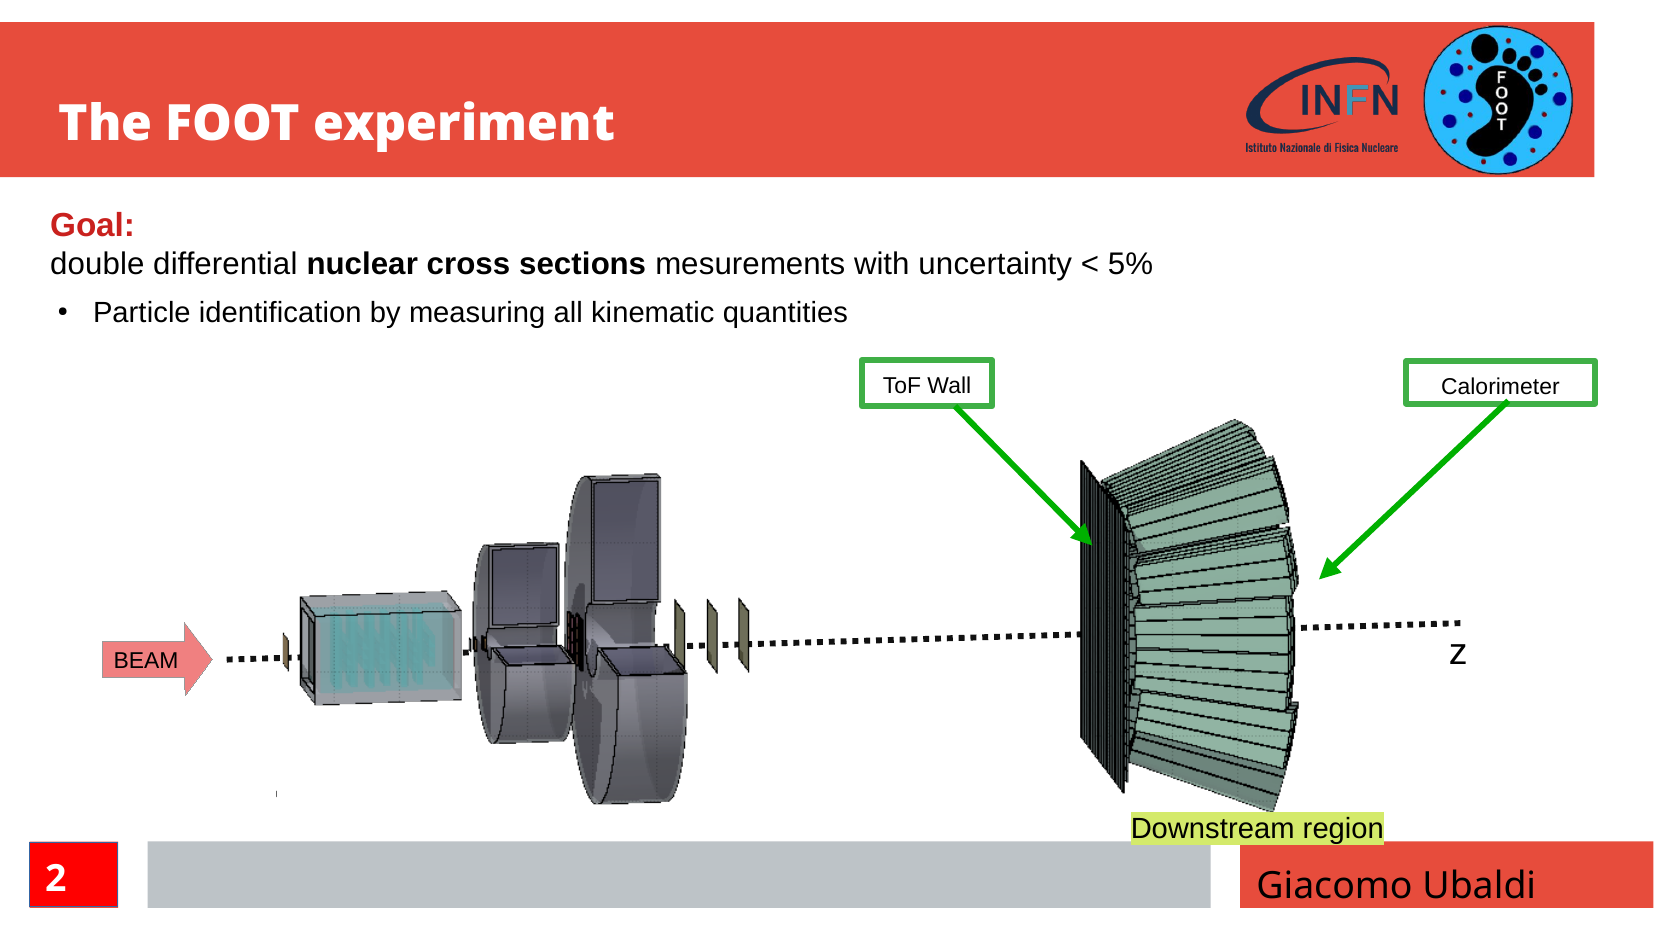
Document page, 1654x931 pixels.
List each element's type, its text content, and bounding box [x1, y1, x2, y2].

picture [1409, 22, 1589, 182]
text_box BEAM [98, 638, 217, 688]
text_box Downstream region [1116, 802, 1470, 860]
text_box Goal: double differential nuclear cross sections mesurements with uncertainty < 5% [35, 196, 1654, 673]
text_box ToF Wall [861, 360, 993, 407]
title The FOOT experiment [1589, 44, 1595, 156]
title The FOOT experiment [59, 44, 1409, 156]
text_box Calorimeter [1406, 361, 1596, 404]
text_box Particle identification by measuring all kinematic quantities [42, 288, 1654, 337]
text_box [184, 622, 197, 638]
text_box z [1434, 619, 1528, 670]
picture [276, 413, 1323, 824]
text_box [29, 842, 118, 907]
text_box [184, 688, 191, 696]
text_box Giacomo Ubaldi [1241, 850, 1568, 910]
text_box 2 [30, 844, 86, 903]
picture [1246, 57, 1398, 152]
